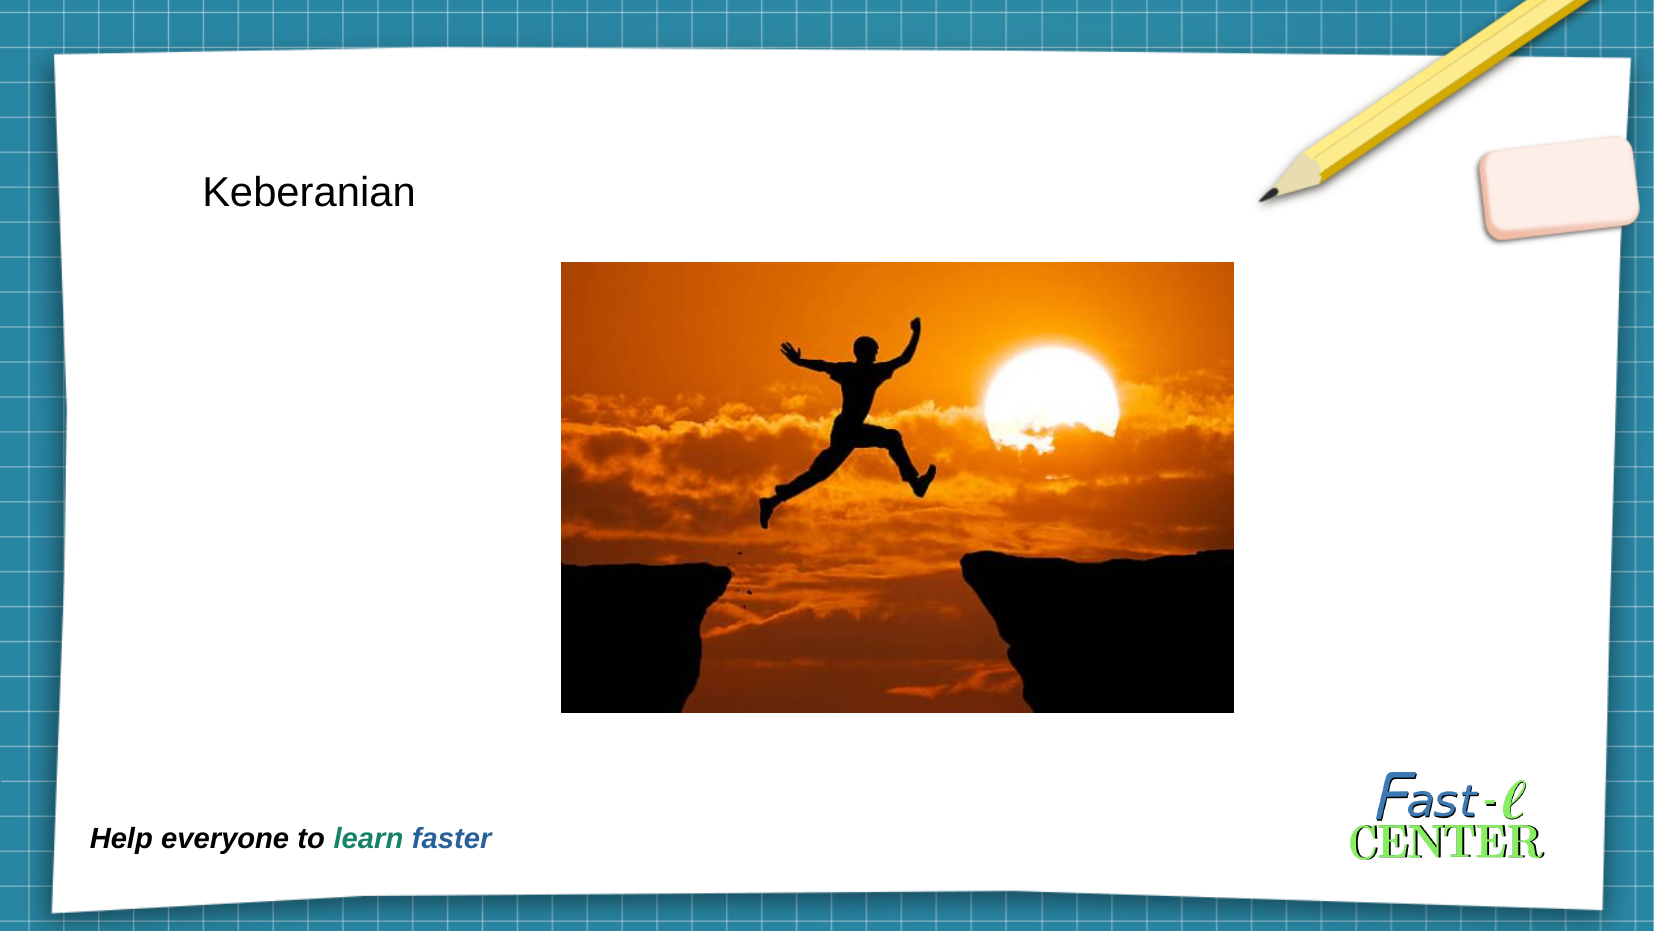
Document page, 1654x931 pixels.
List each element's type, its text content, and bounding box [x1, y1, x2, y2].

text_box Help everyone to learn faster [75, 814, 507, 863]
text_box Keberanian [187, 160, 451, 226]
picture [0, 0, 1654, 931]
